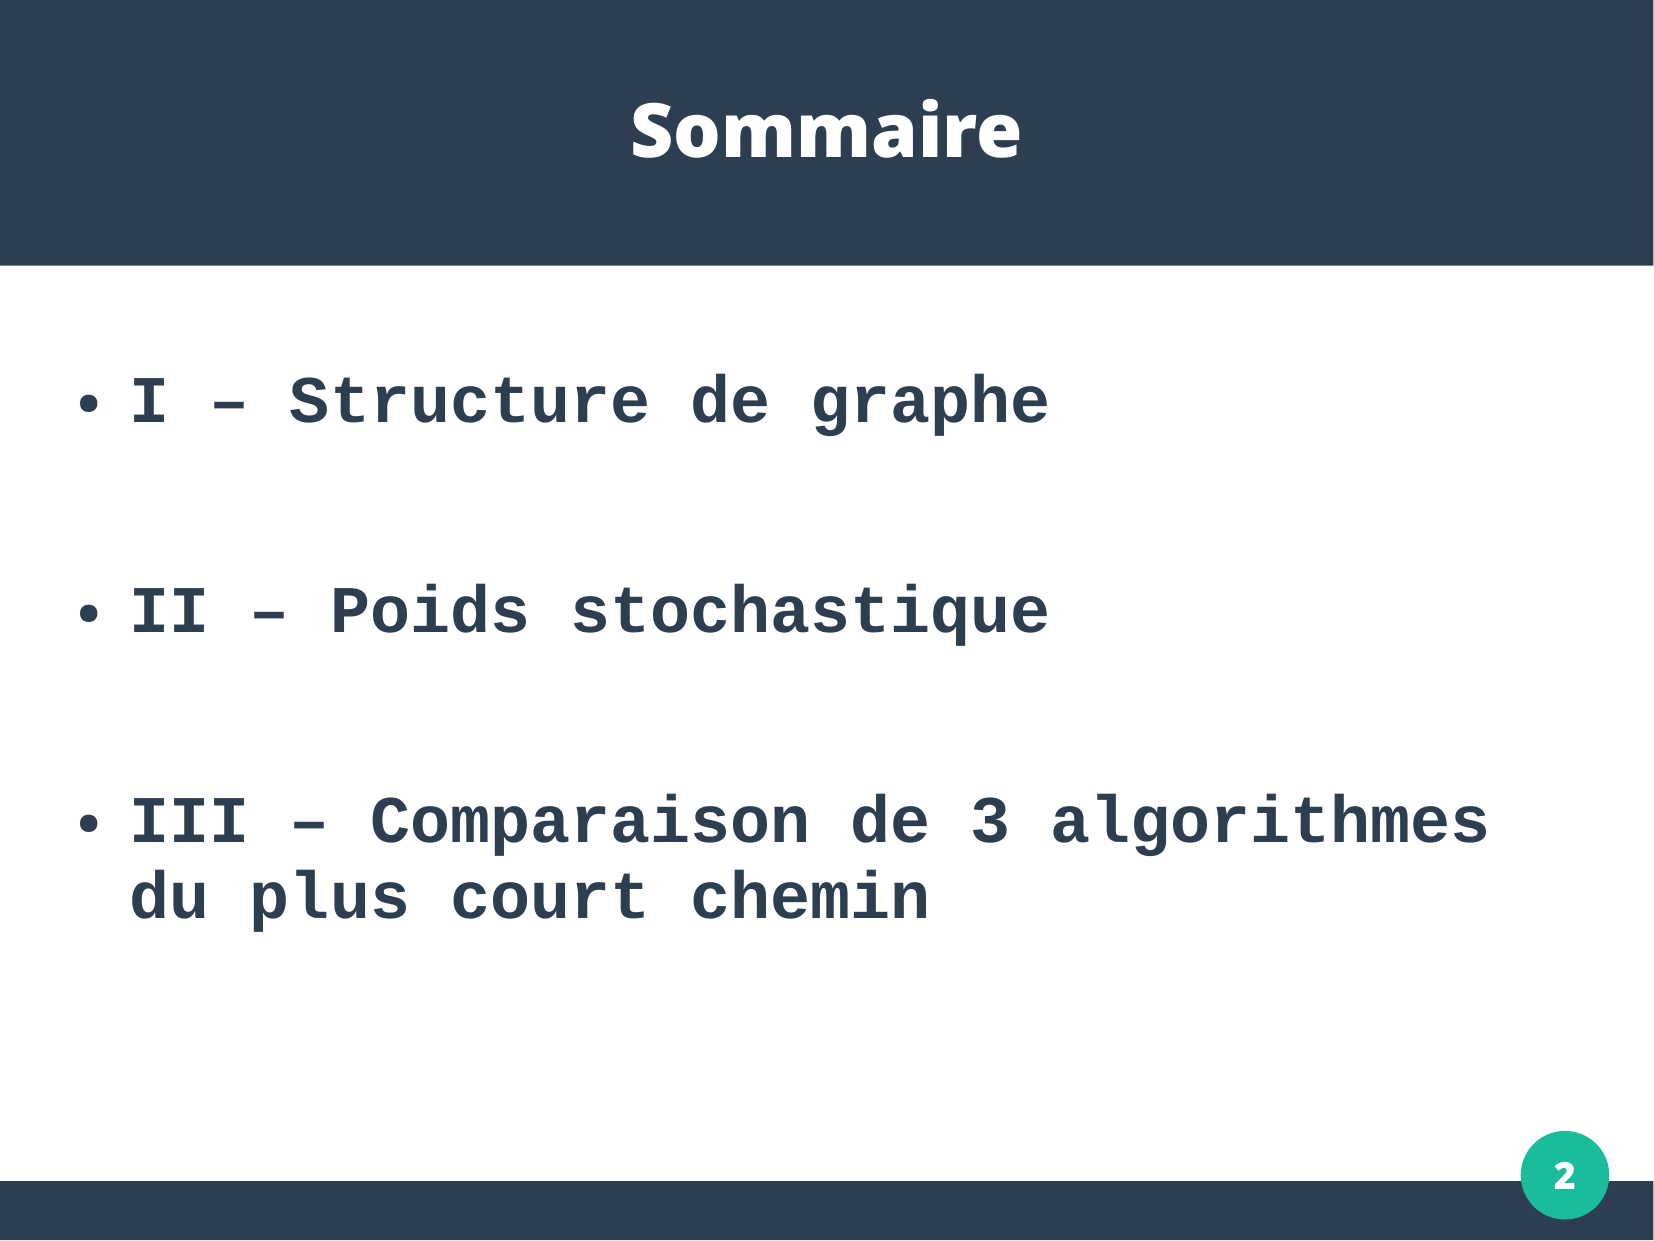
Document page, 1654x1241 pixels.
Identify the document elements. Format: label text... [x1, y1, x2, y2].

list I – Structure de graphe II – Poids stochastique III – Comparaison de 3 algorithmes du plus court chemin [59, 367, 1595, 1087]
title Sommaire [59, 49, 1595, 207]
